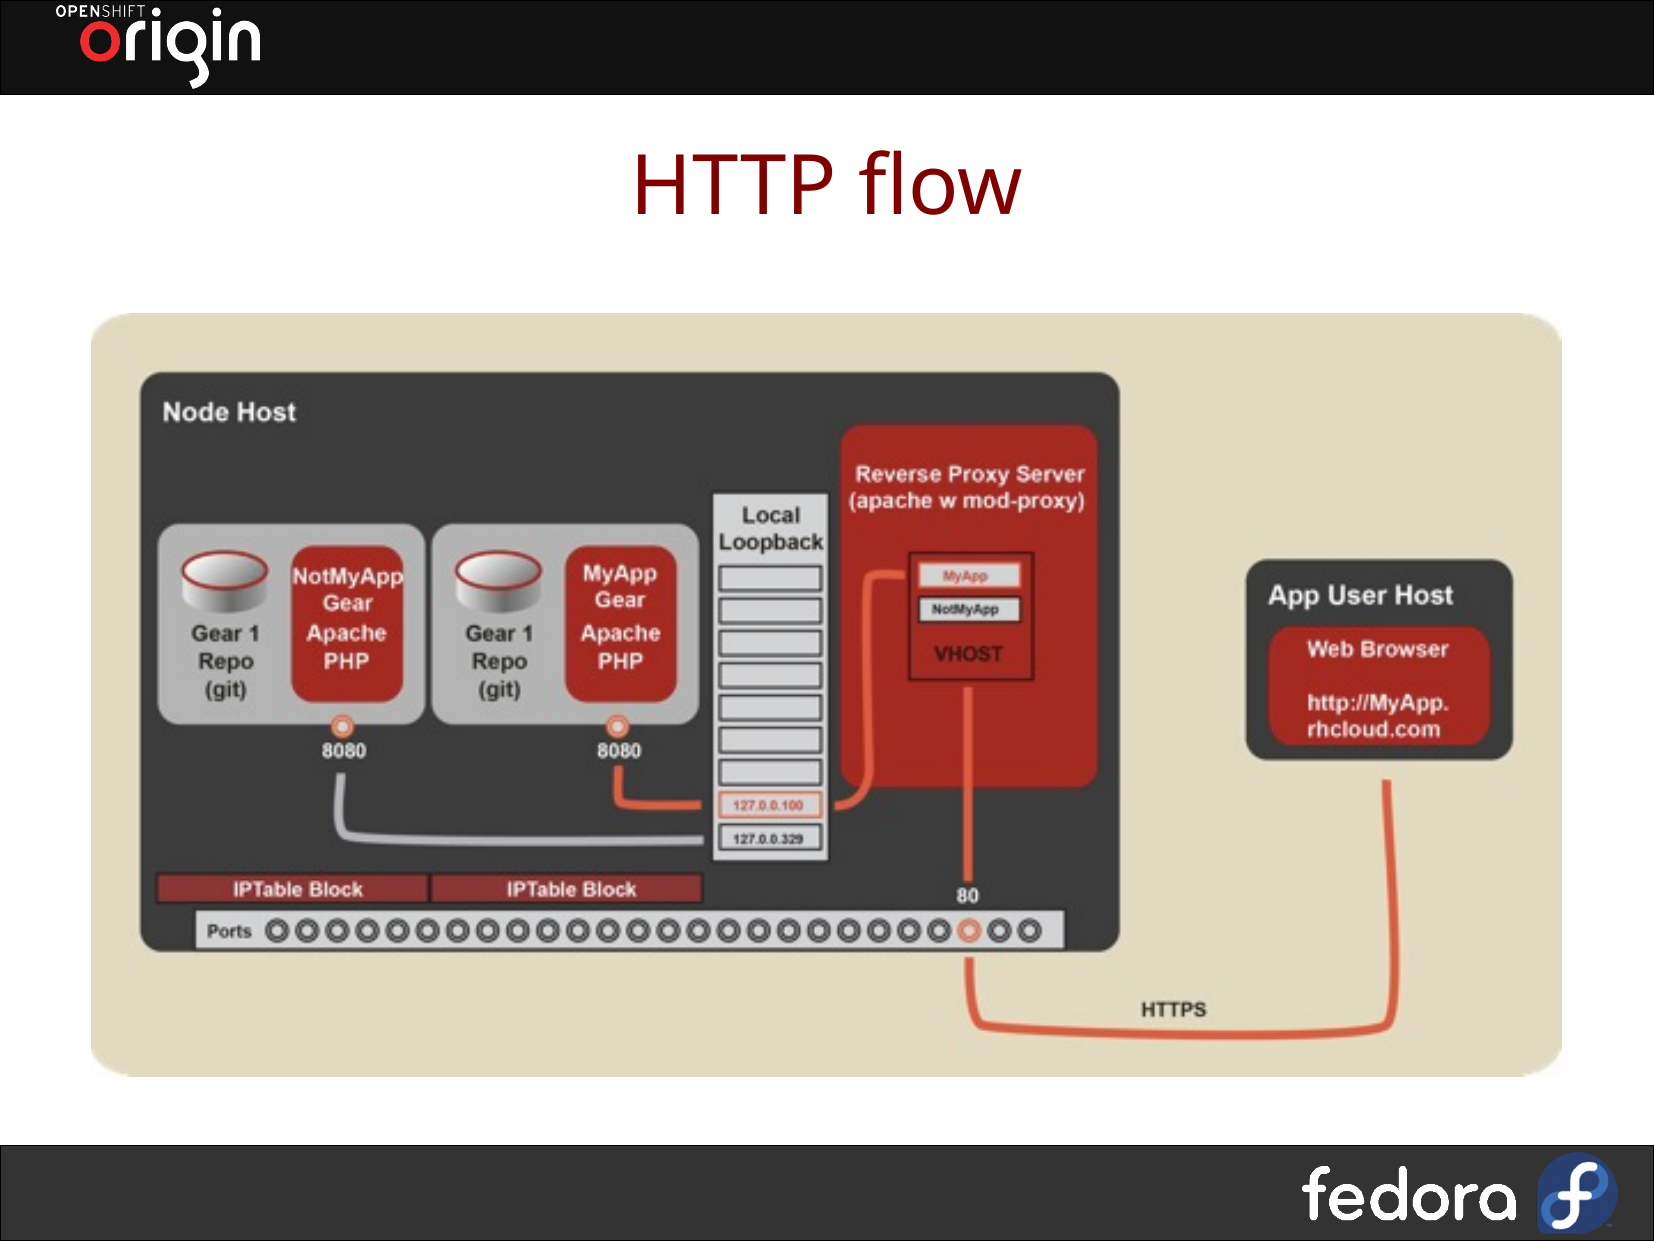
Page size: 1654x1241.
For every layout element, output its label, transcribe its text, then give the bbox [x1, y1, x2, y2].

picture [91, 313, 1562, 1077]
picture [1299, 1151, 1619, 1235]
picture [56, 5, 260, 89]
title HTTP flow [82, 78, 1571, 287]
